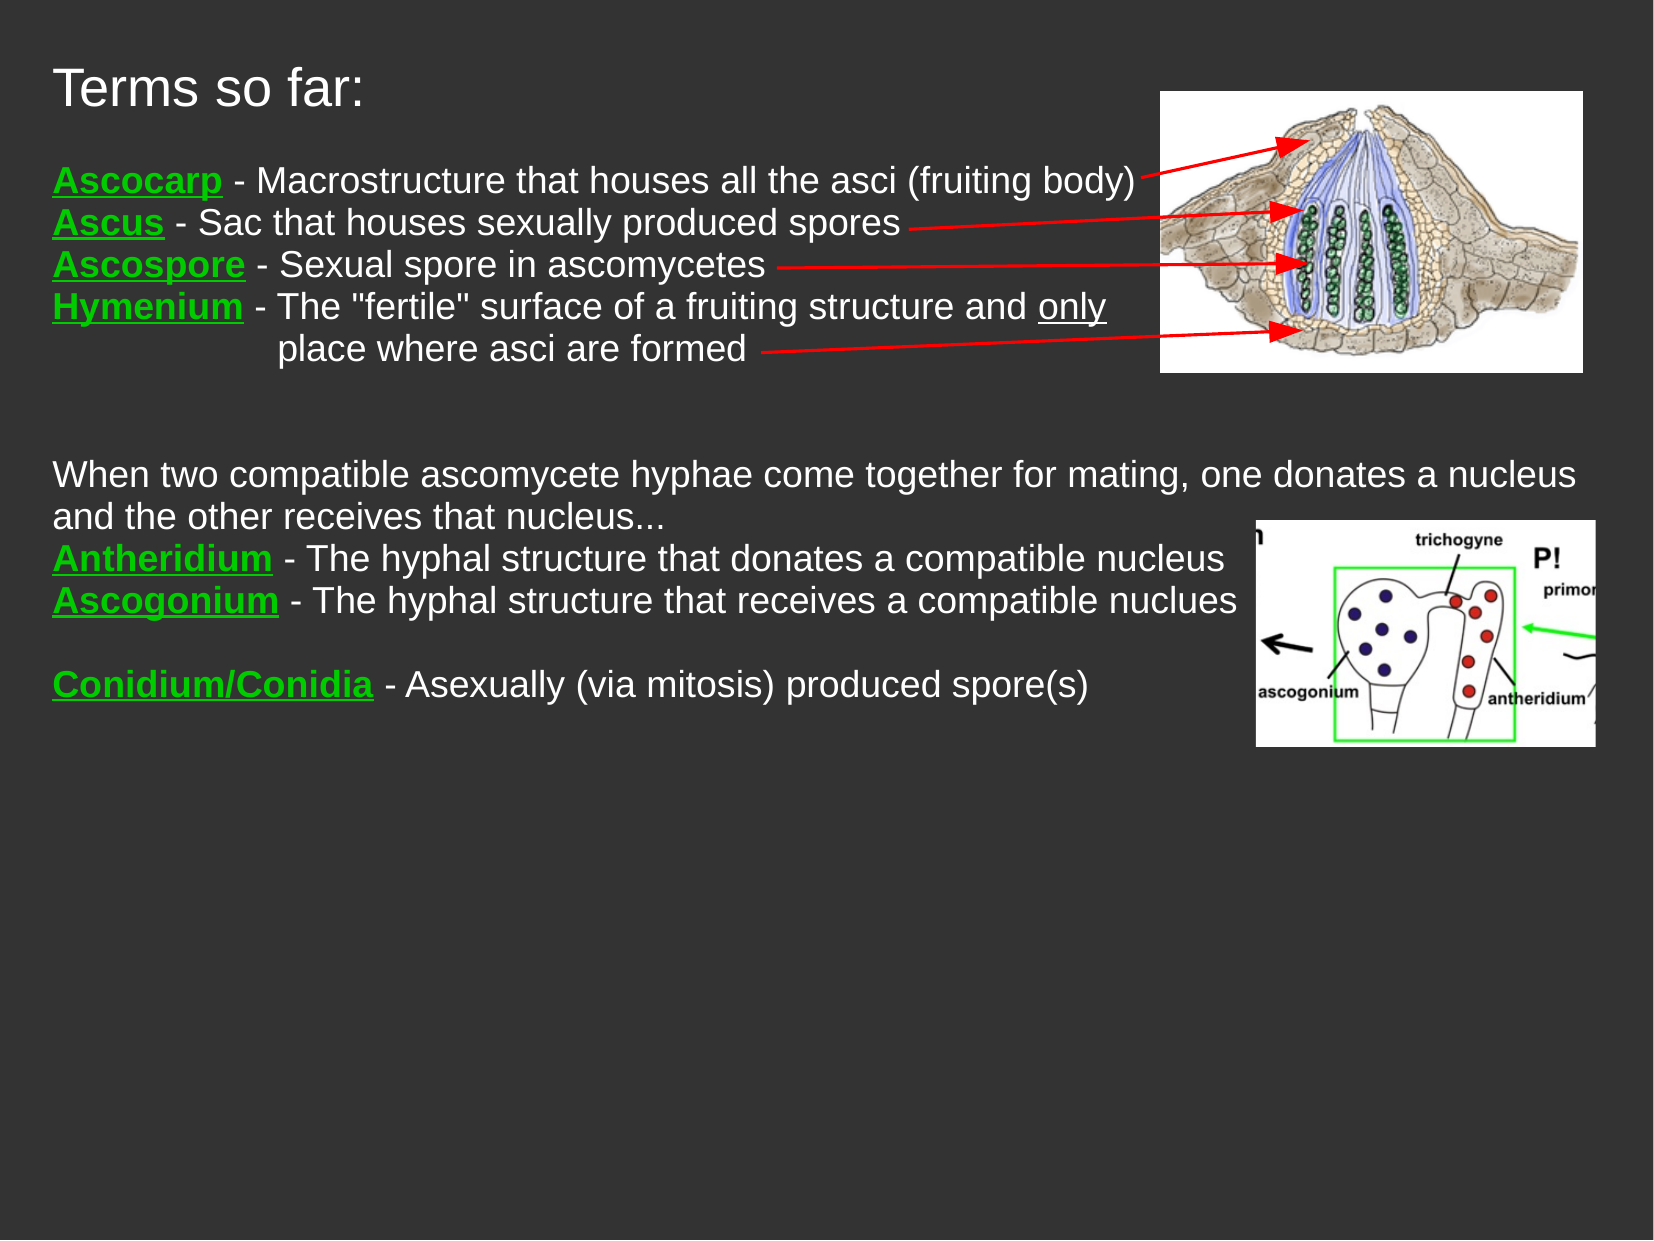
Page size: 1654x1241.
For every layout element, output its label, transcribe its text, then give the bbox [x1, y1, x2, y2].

picture [1255, 520, 1596, 748]
text_box Terms so far: Ascocarp - Macrostructure that houses all the asci (fruiting body) Ascus - Sac that houses sexually produced spores Ascospore - Sexual spore in ascomycetes Hymenium - The "fertile" surface of a fruiting structure and only place where asci are formed When two compatible ascomycete hyphae come together for mating, one donates a nucleus and the other receives that nucleus... Antheridium - The hyphal structure that donates a compatible nucleus Ascogonium - The hyphal structure that receives a compatible nuclues Conidium/Conidia - Asexually (via mitosis) produced spore(s) [37, 49, 1614, 881]
picture [1160, 91, 1583, 373]
